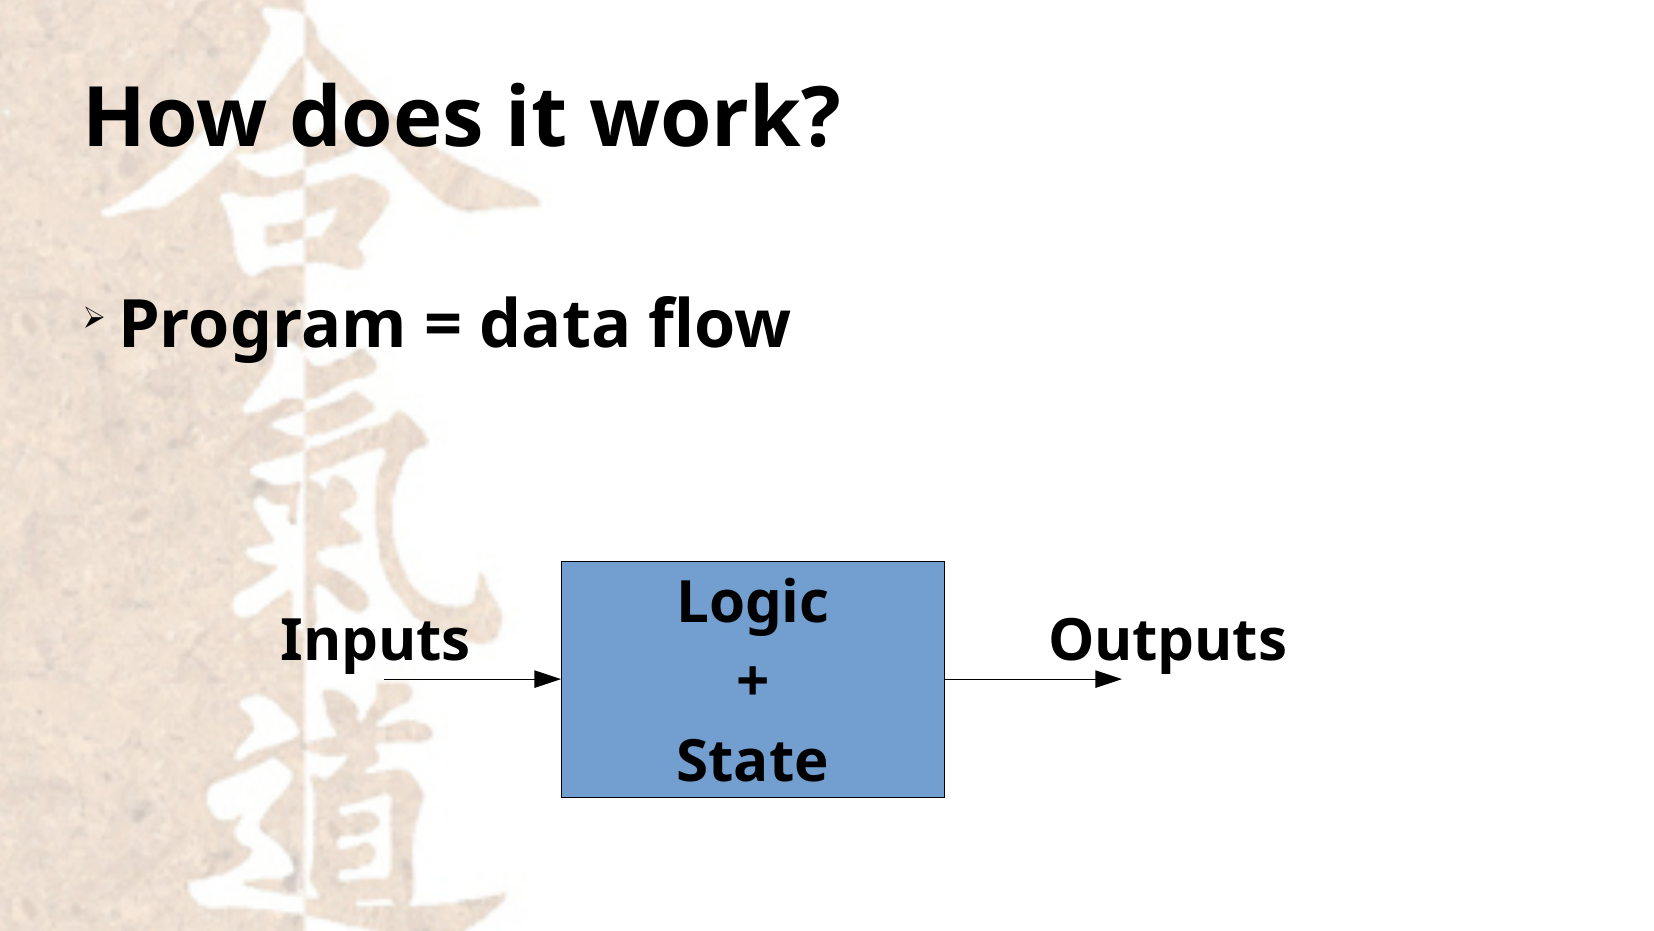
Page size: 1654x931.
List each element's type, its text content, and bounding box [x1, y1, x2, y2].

text_box Outputs [1033, 590, 1286, 664]
title How does it work? [82, 37, 1571, 193]
subtitle Program = data flow [82, 276, 1571, 680]
text_box Inputs [265, 590, 486, 664]
text_box Logic + State [561, 561, 945, 798]
picture [0, 0, 1654, 931]
